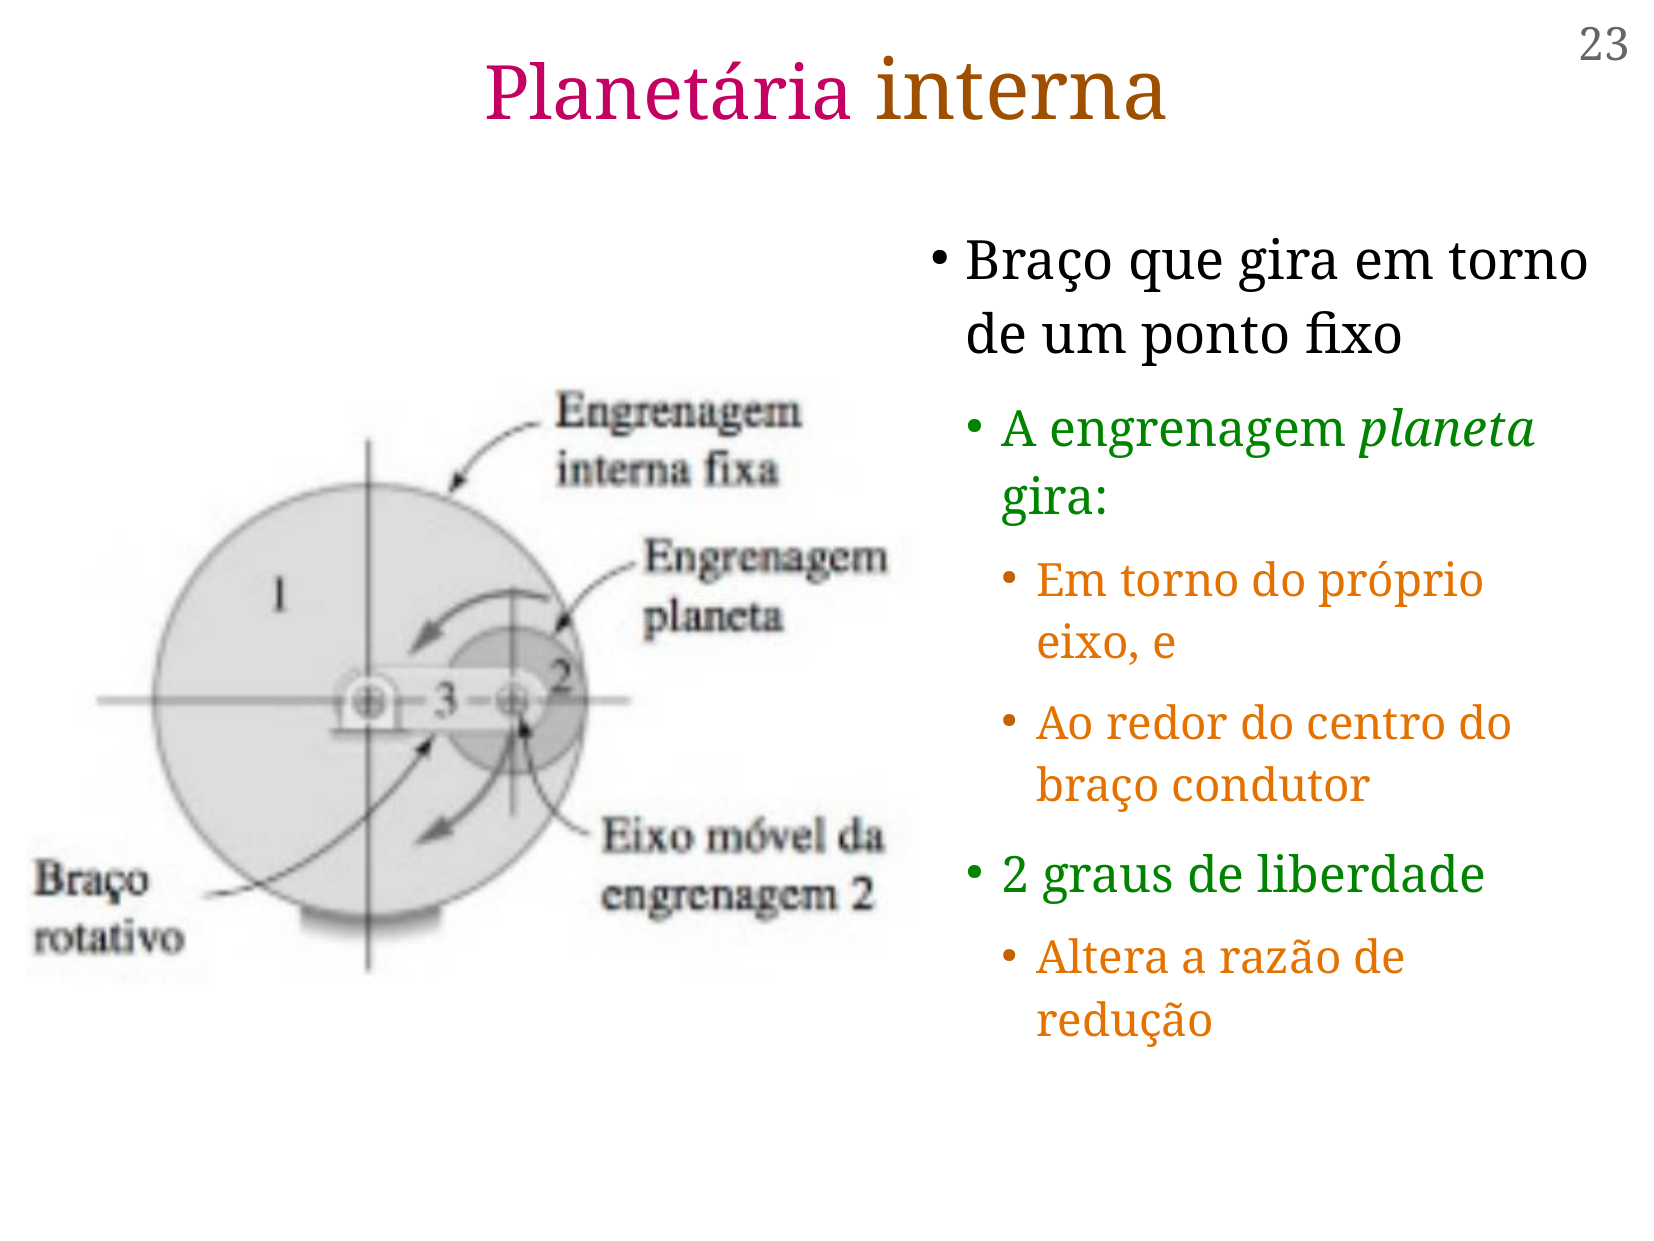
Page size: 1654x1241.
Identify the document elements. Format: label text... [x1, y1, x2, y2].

picture [26, 383, 916, 990]
title Planetária interna [59, 29, 1595, 148]
list Braço que gira em torno de um ponto fixo A engrenagem planeta gira: Em torno do próprio eixo, e Ao redor do centro do braço condutor 2 graus de liberdade Altera a razão de redução [930, 221, 1595, 1211]
